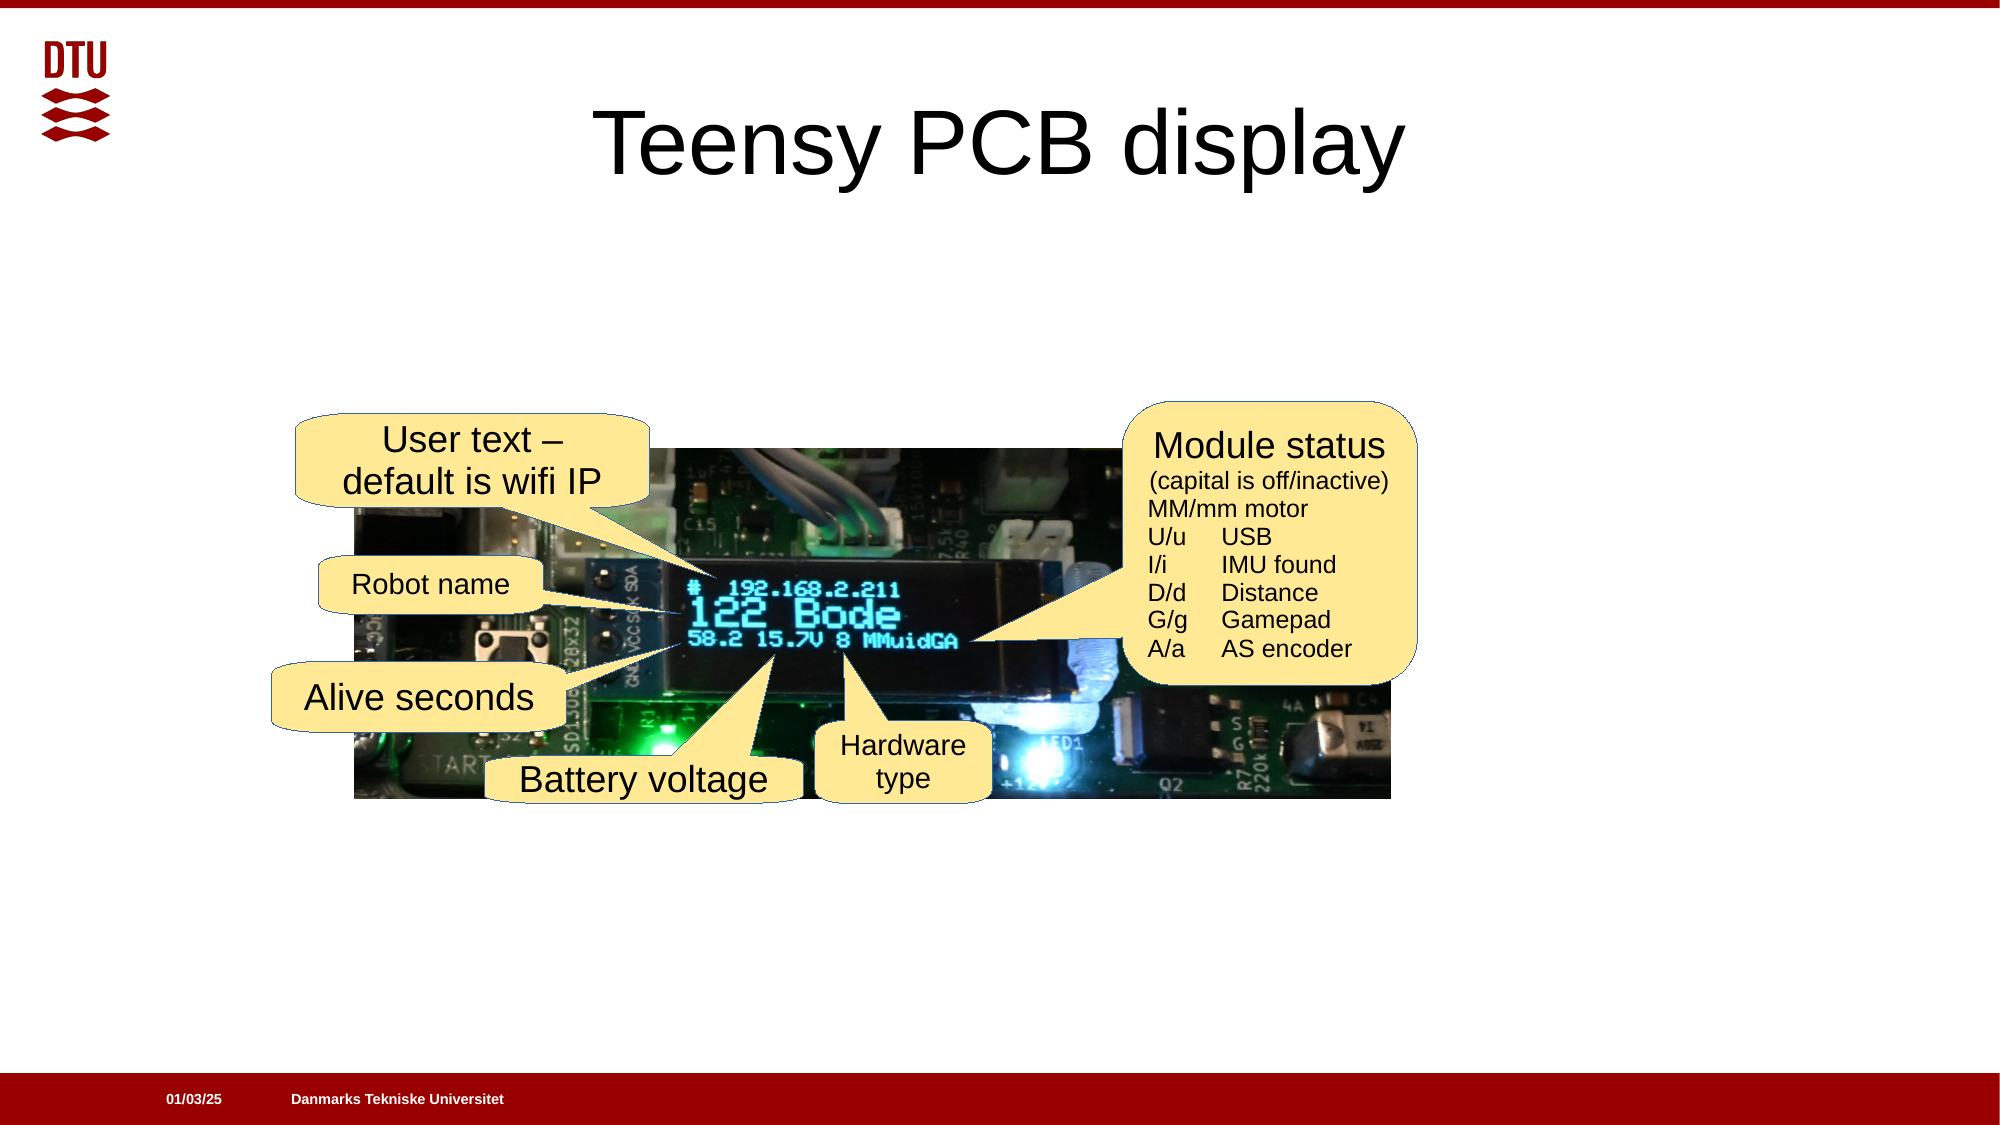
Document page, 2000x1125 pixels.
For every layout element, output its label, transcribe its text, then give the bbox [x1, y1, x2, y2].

text_box Robot name [318, 555, 681, 615]
text_box User text – default is wifi IP [295, 413, 717, 579]
text_box Module status (capital is off/inactive) MM/mm motor U/u USB I/i IMU found D/d Distance G/g Gamepad A/a AS encoder [969, 401, 1418, 686]
text_box Alive seconds [271, 643, 681, 733]
picture [354, 448, 1391, 799]
text_box Battery voltage [484, 654, 804, 804]
text_box Hardware type [814, 652, 993, 804]
title Teensy PCB display [99, 48, 1900, 237]
